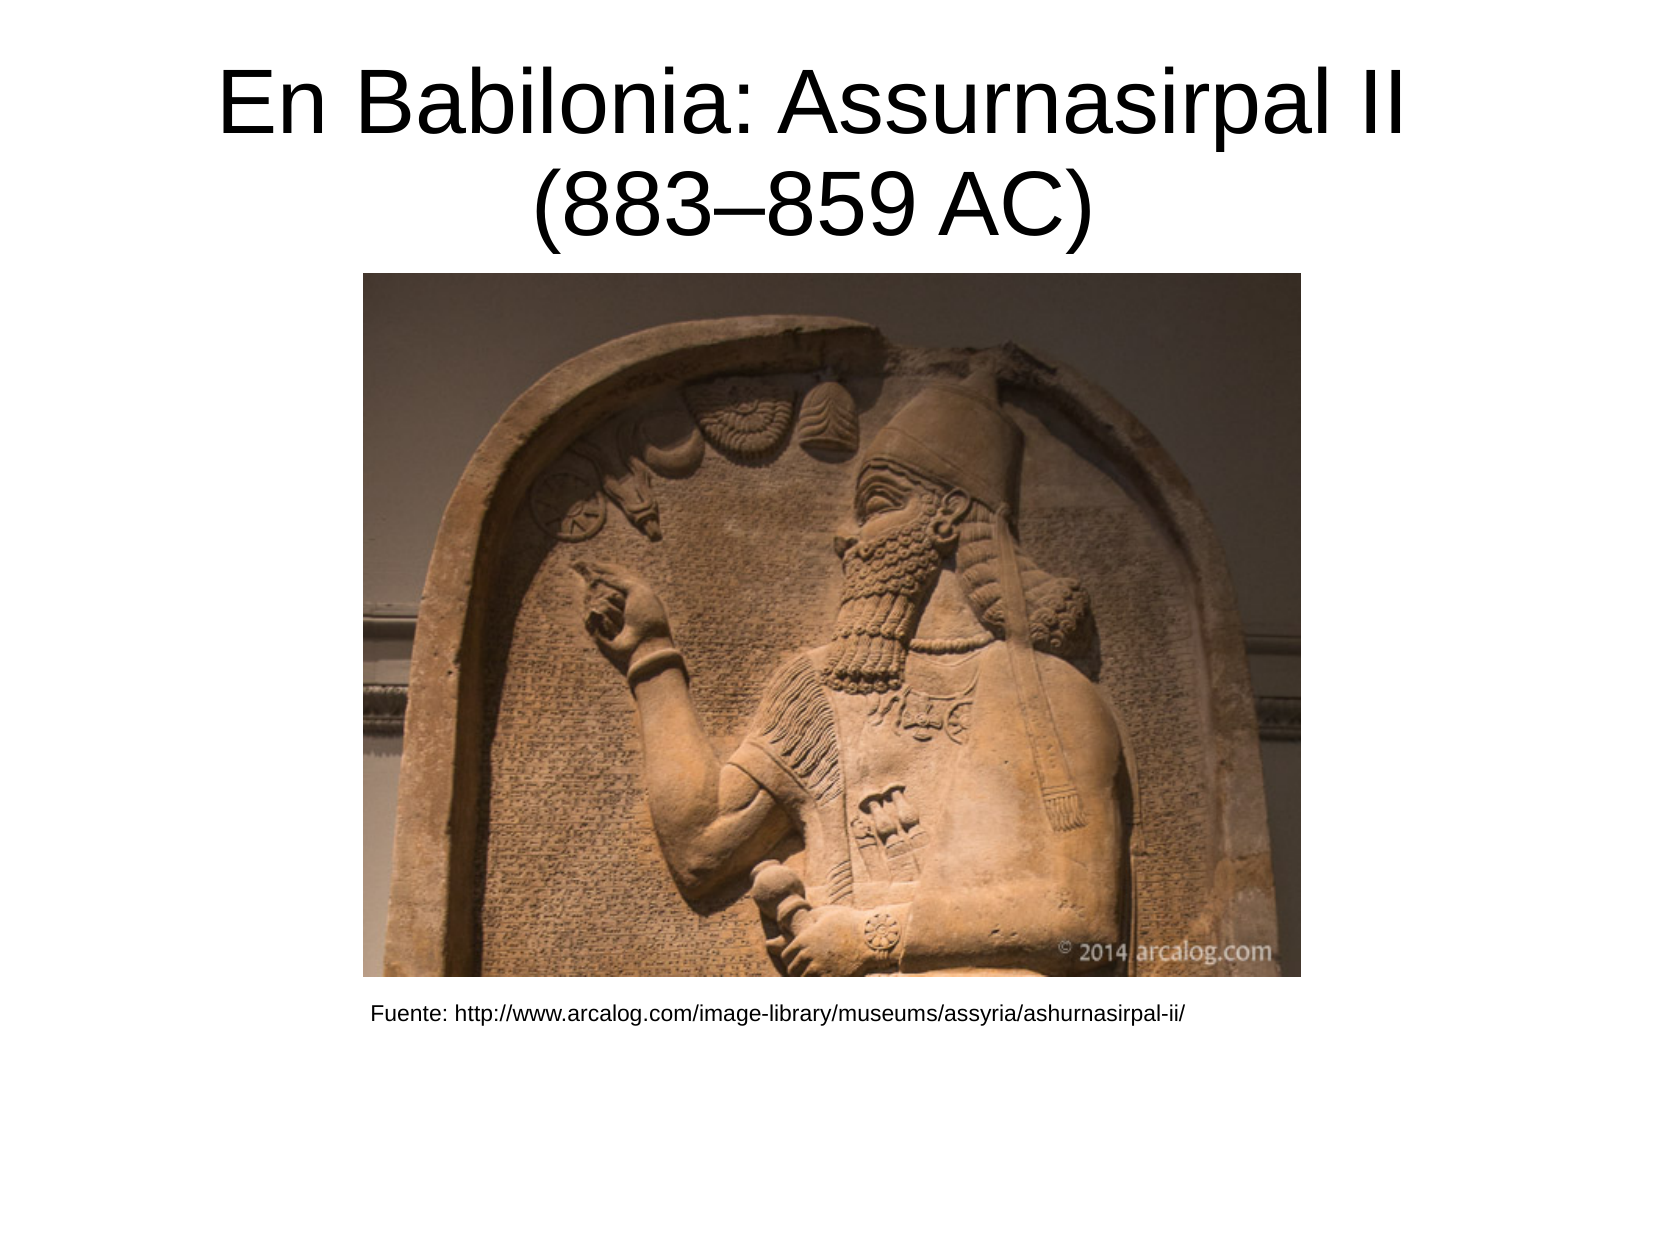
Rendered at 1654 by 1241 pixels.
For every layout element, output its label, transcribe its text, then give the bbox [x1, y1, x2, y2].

picture [363, 273, 1301, 977]
text_box Fuente: http://www.arcalog.com/image-library/museums/assyria/ashurnasirpal-ii/ [355, 993, 1576, 1051]
title En Babilonia: Assurnasirpal II (883–859 AC) [82, 49, 1571, 257]
